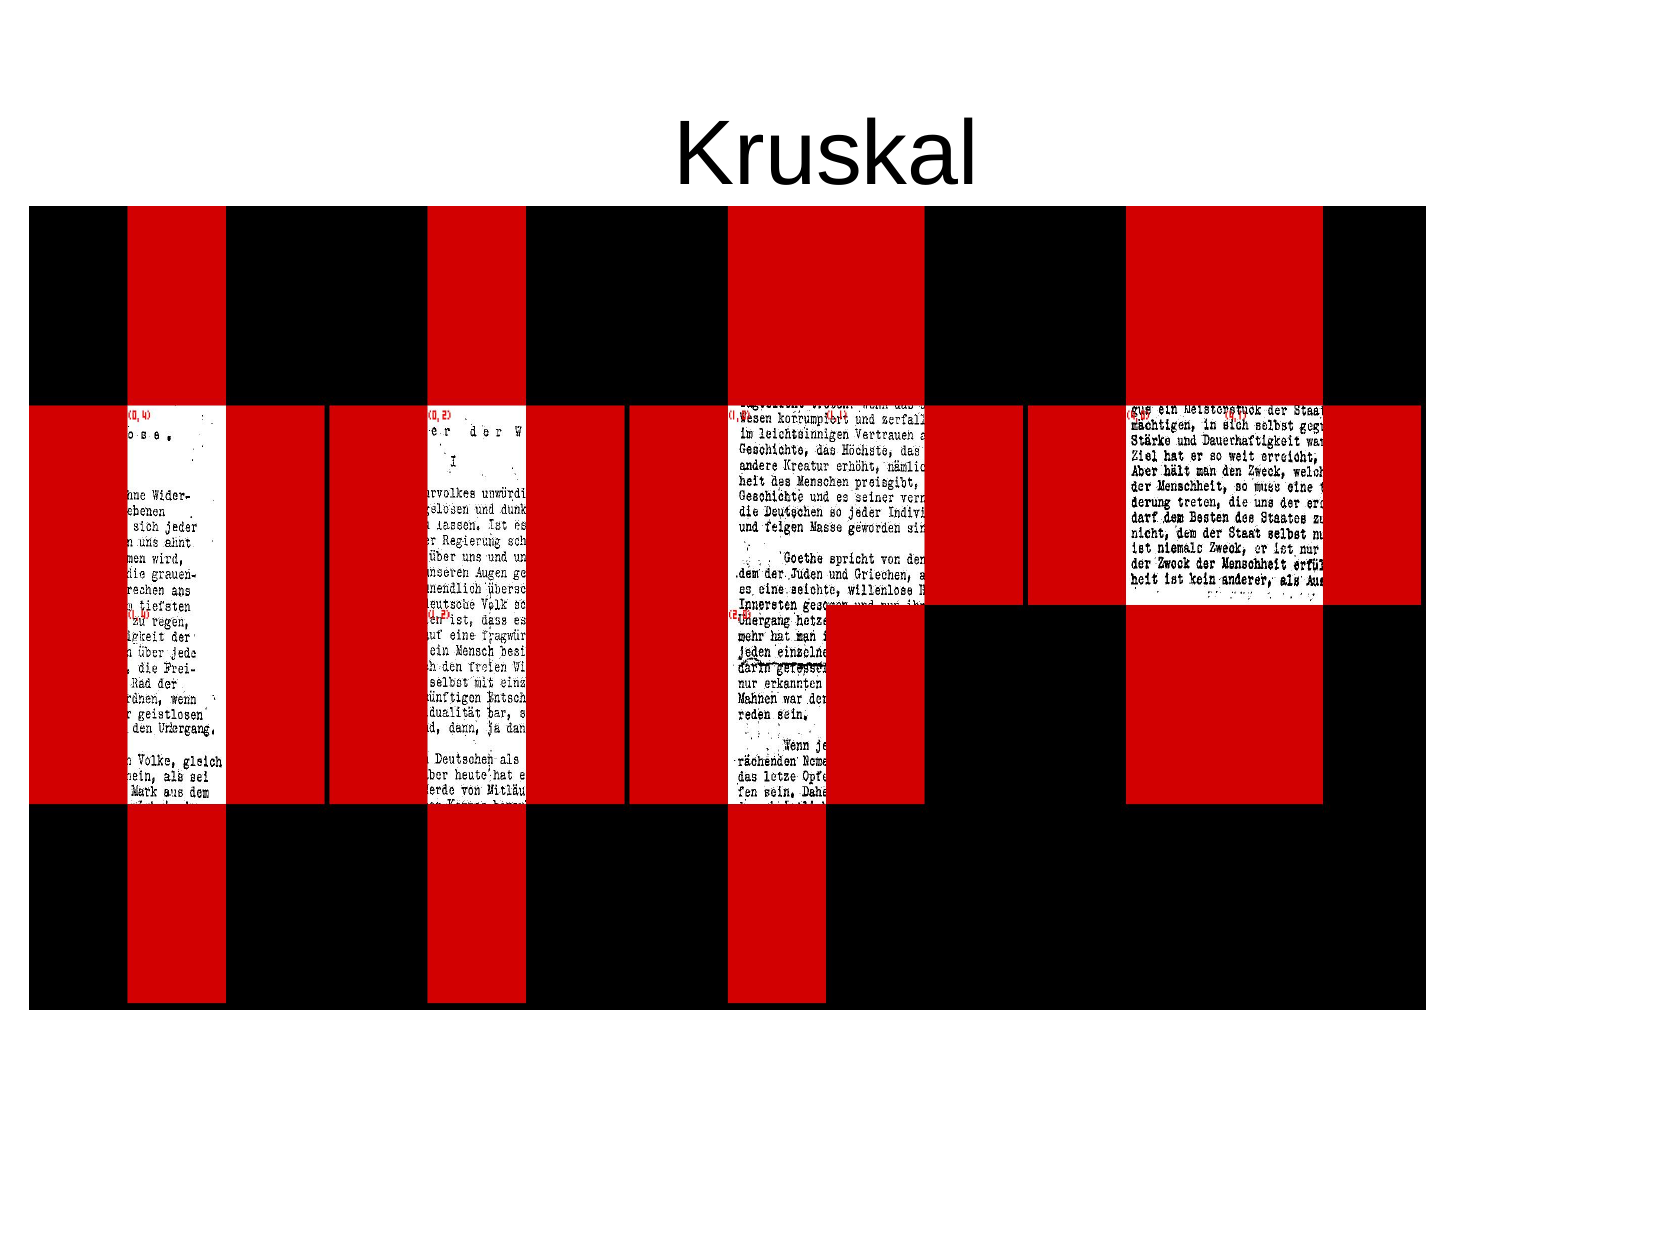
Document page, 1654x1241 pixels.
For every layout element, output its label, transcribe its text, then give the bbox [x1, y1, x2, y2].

title Kruskal [82, 49, 1571, 257]
picture [29, 206, 1426, 1010]
